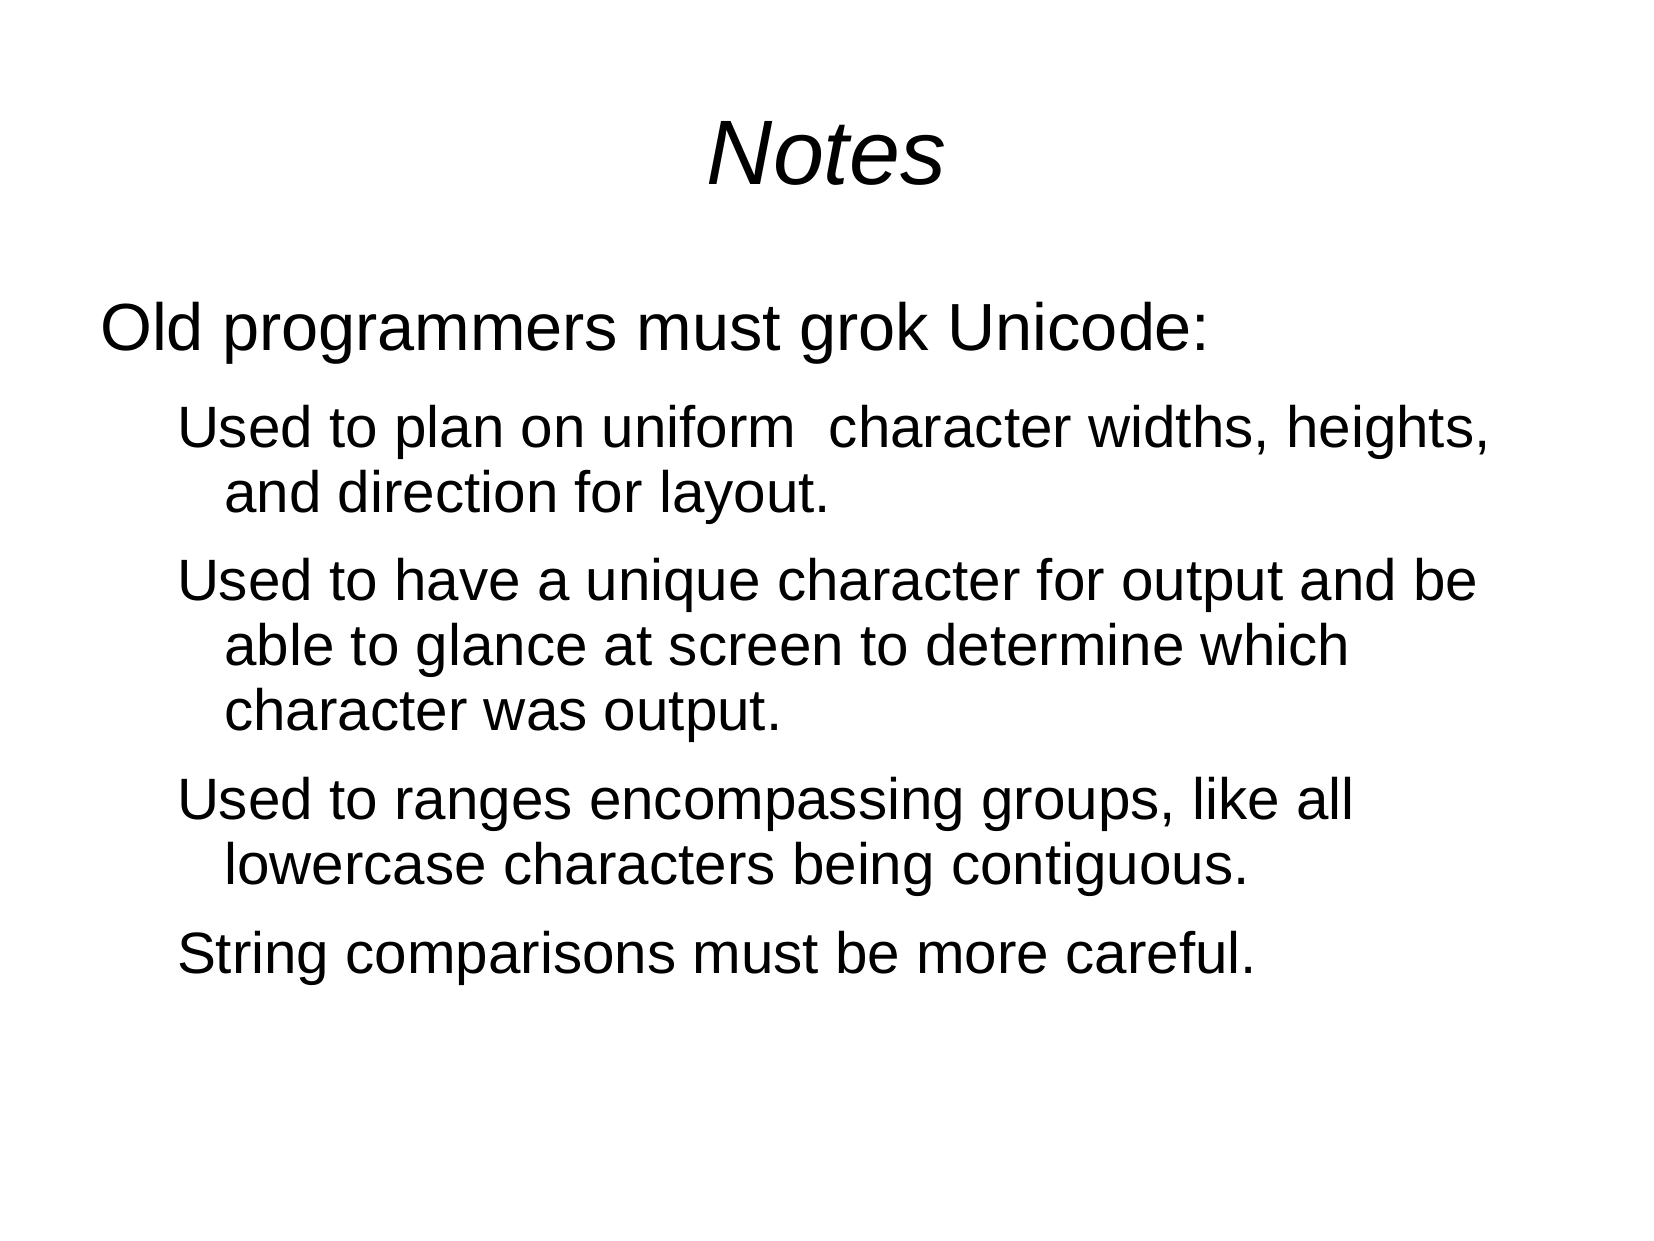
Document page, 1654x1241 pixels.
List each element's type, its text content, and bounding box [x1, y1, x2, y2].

list Old programmers must grok Unicode: Used to plan on uniform character widths, heights, and direction for layout. Used to have a unique character for output and be able to glance at screen to determine which character was output. Used to ranges encompassing groups, like all lowercase characters being contiguous. String comparisons must be more careful. [82, 290, 1571, 1183]
title Notes [82, 56, 1571, 250]
